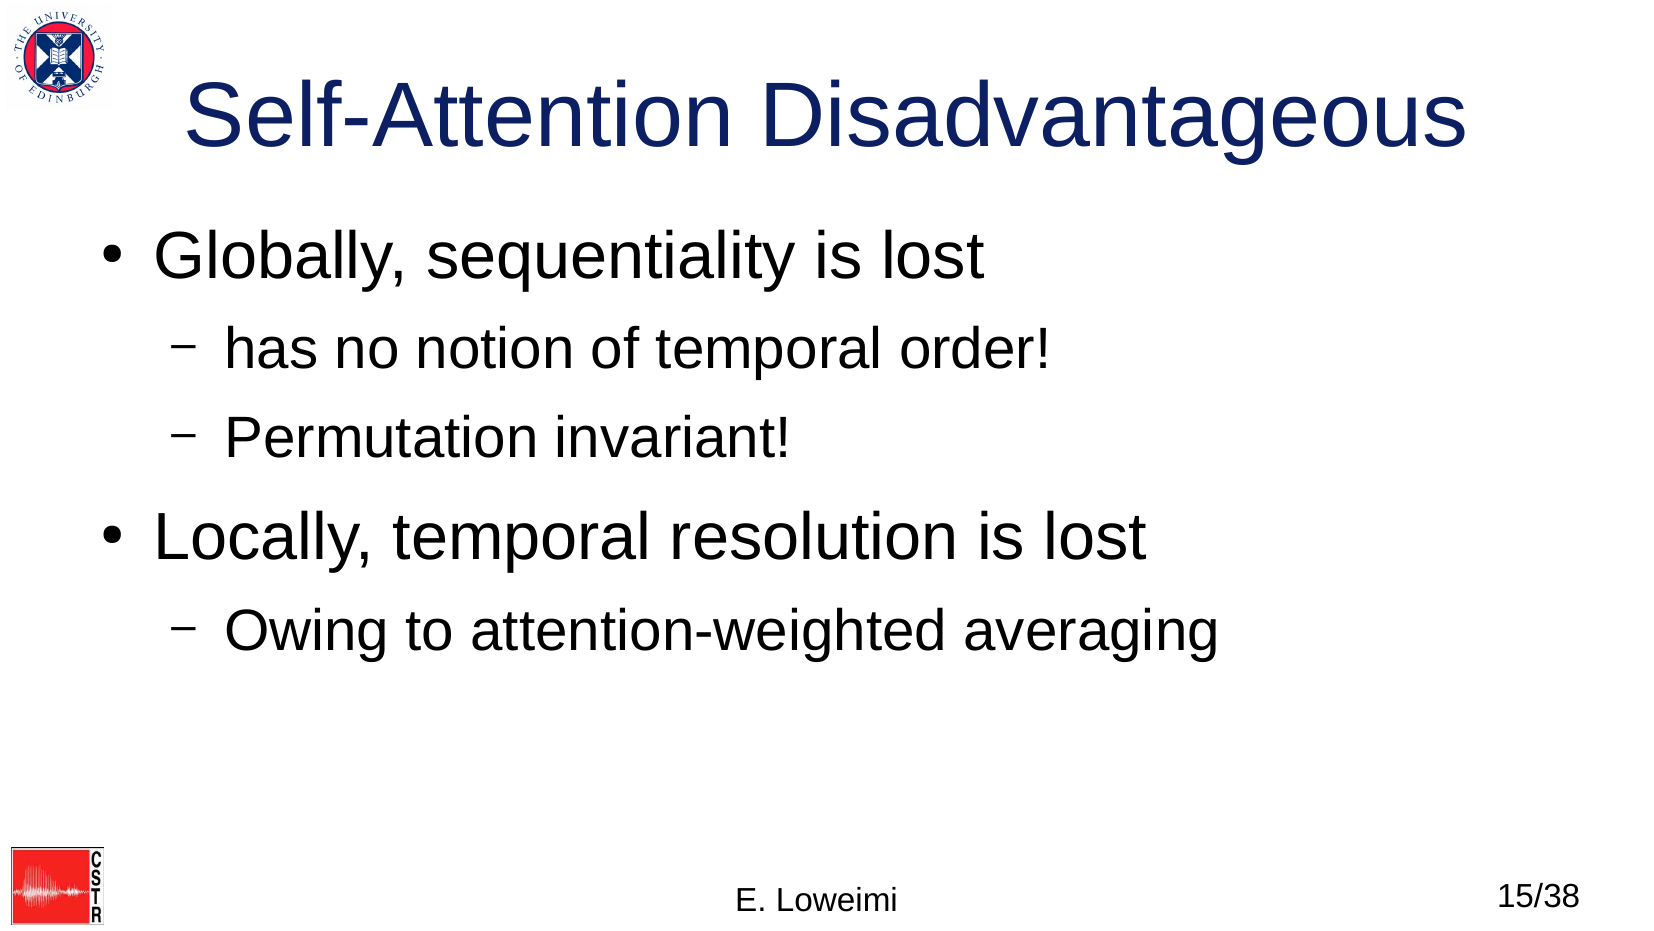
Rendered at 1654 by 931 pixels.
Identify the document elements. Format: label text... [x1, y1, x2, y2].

text_box 15/38 [1482, 870, 1625, 928]
title Self-Attention Disadvantageous [82, 37, 1571, 193]
picture [6, 4, 112, 110]
picture [11, 847, 104, 925]
text_box E. Loweimi [720, 874, 934, 931]
list Globally, sequentiality is lost has no notion of temporal order! Permutation invariant! Locally, temporal resolution is lost Owing to attention-weighted averaging [82, 217, 1501, 804]
